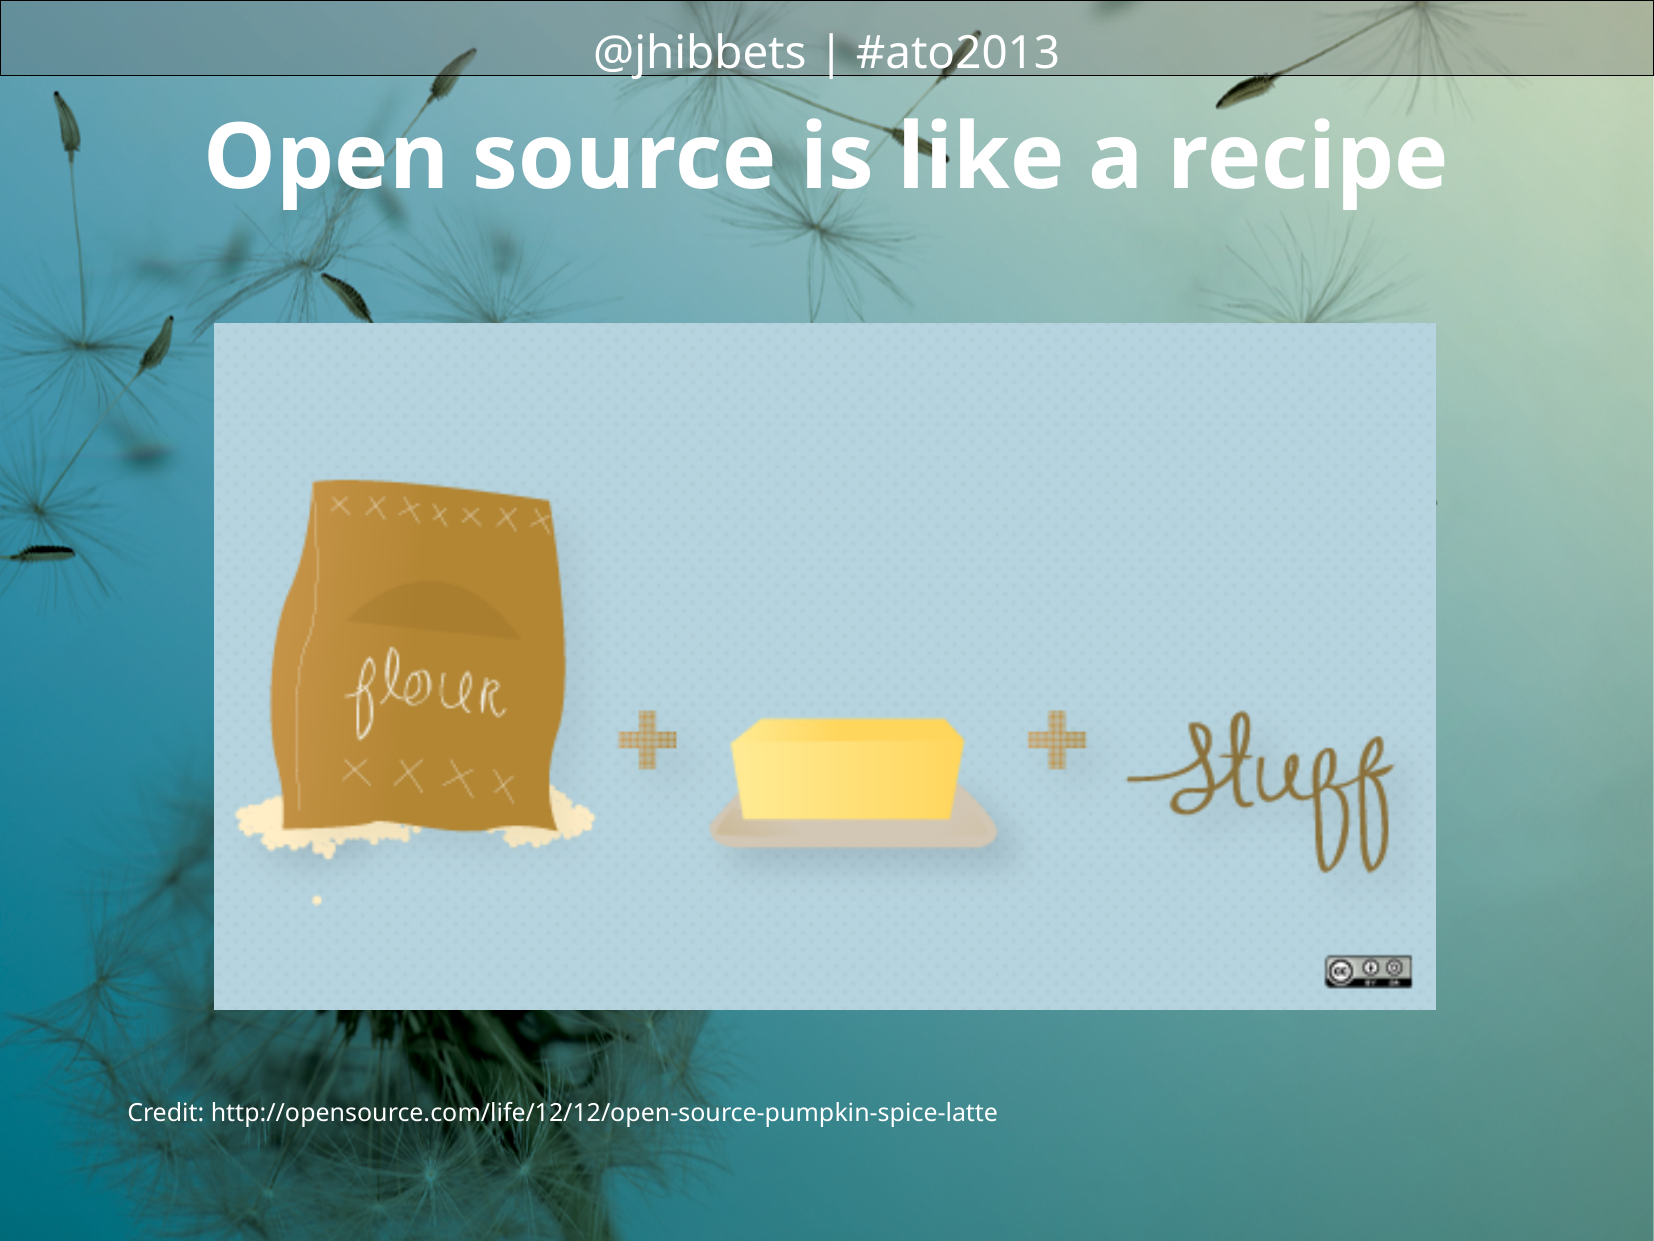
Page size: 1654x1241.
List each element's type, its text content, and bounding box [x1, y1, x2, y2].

text_box Credit: http://opensource.com/life/12/12/open-source-pumpkin-spice-latte [112, 1087, 1014, 1131]
title Open source is like a recipe [82, 49, 1571, 257]
picture [0, 76, 1654, 1241]
